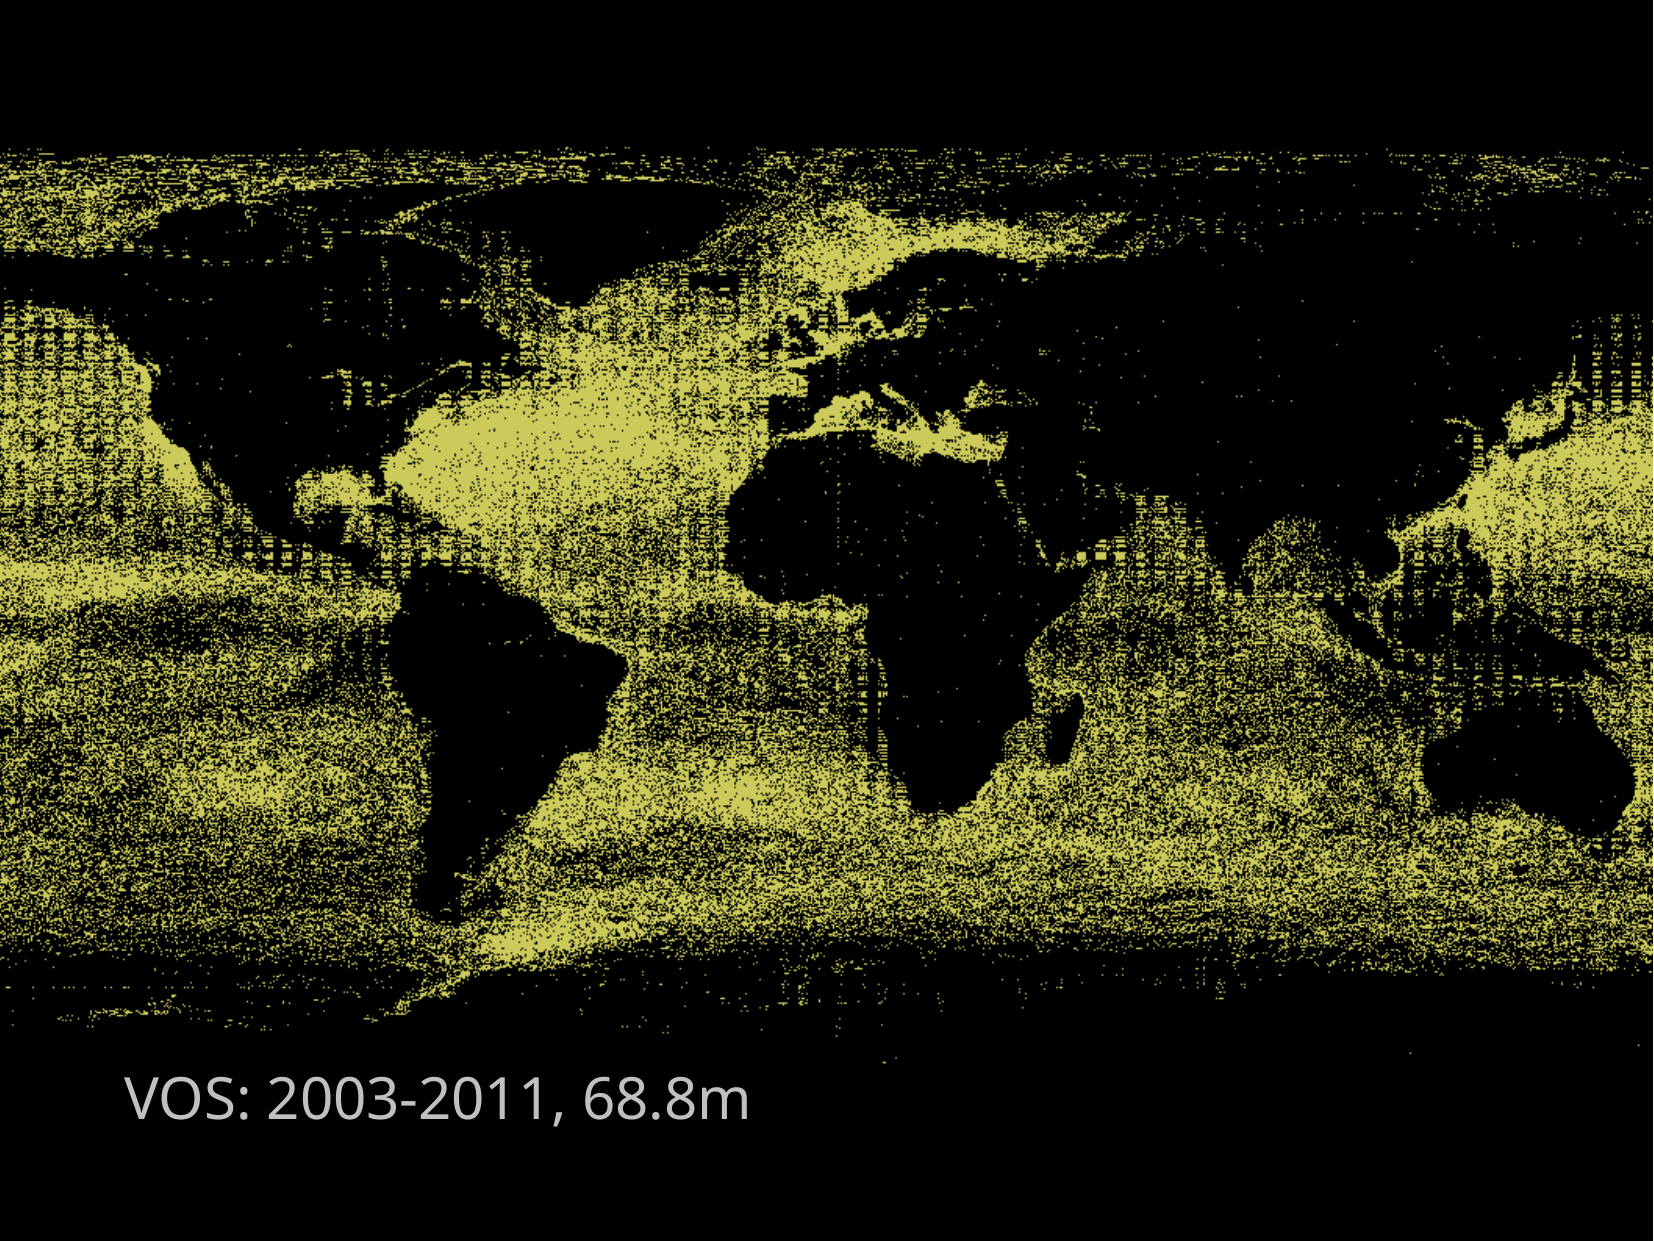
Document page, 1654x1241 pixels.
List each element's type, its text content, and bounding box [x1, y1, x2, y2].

text_box VOS: 2003-2011, 68.8m [109, 1050, 693, 1141]
picture [0, 80, 1653, 1073]
